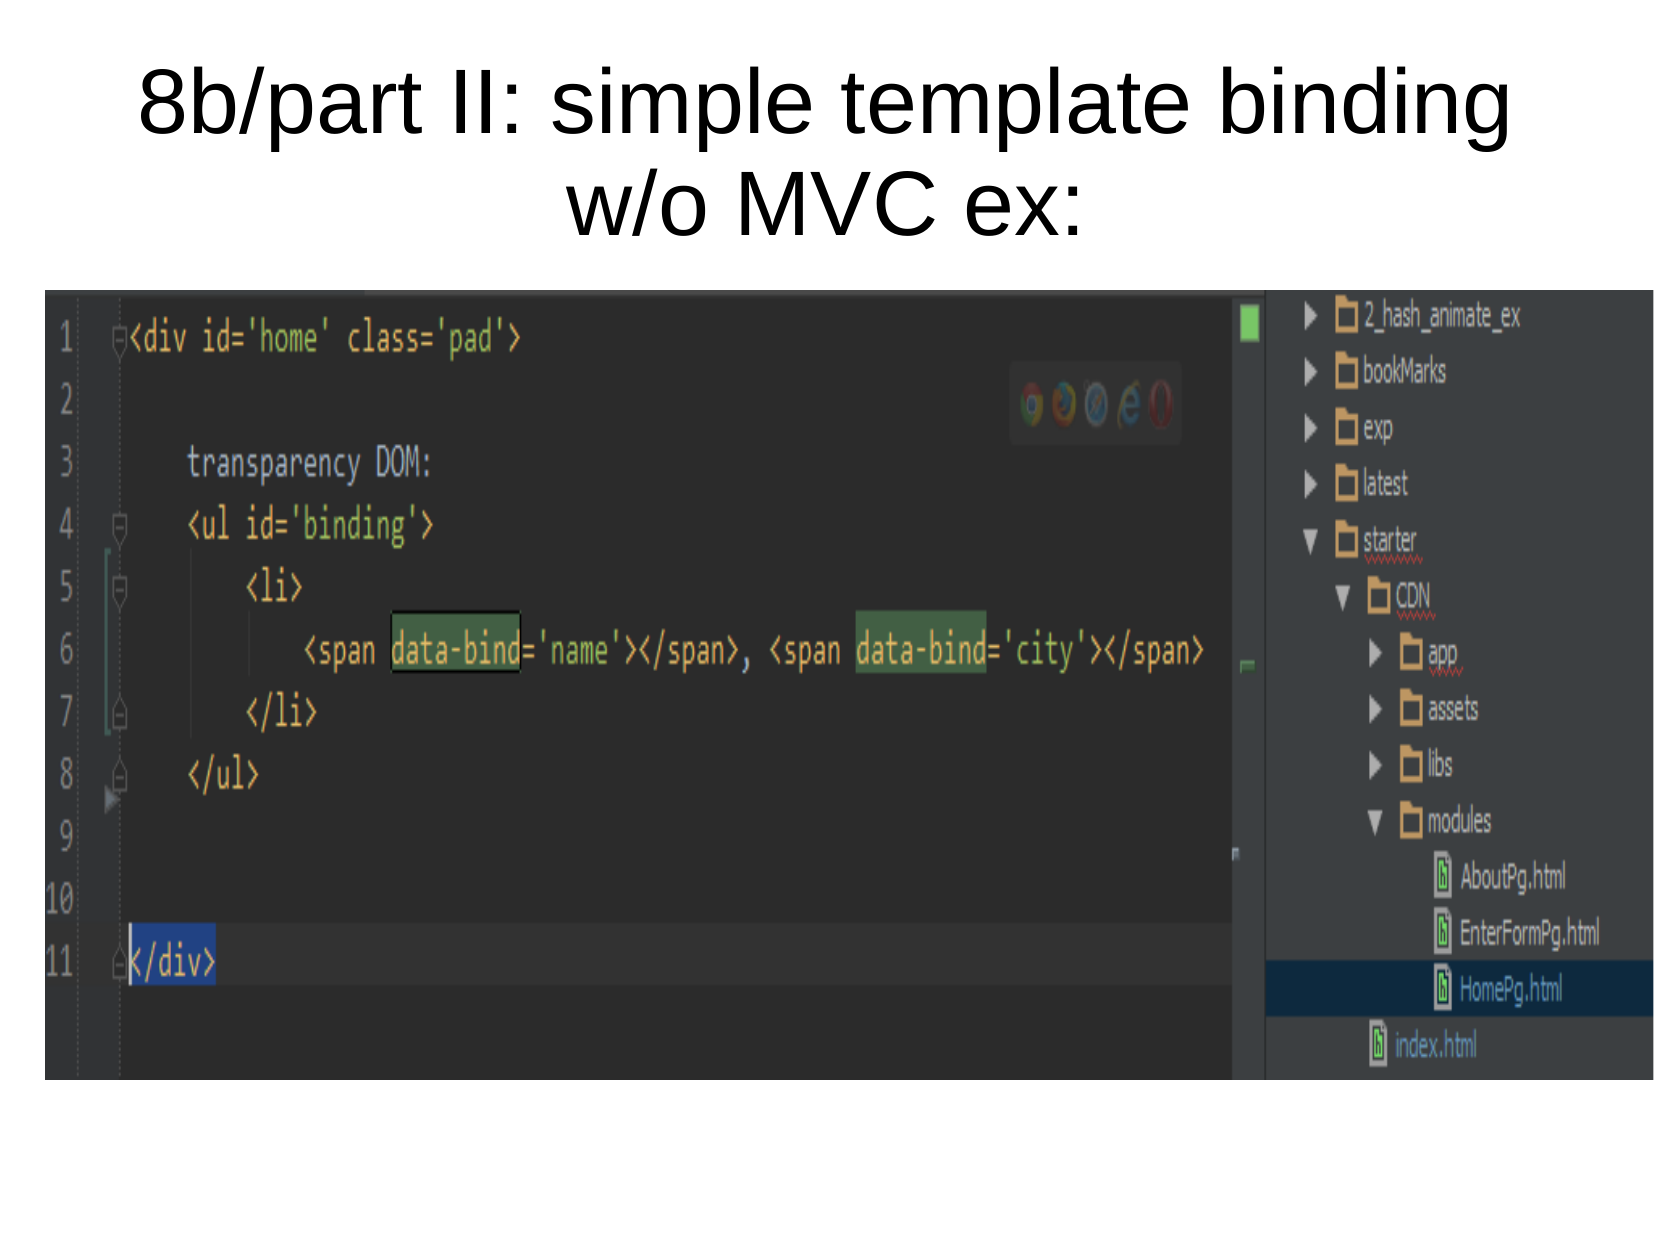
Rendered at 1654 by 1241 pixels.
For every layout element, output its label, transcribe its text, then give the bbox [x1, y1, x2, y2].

picture [45, 290, 1654, 1081]
title 8b/part II: simple template binding w/o MVC ex: [82, 49, 1571, 257]
